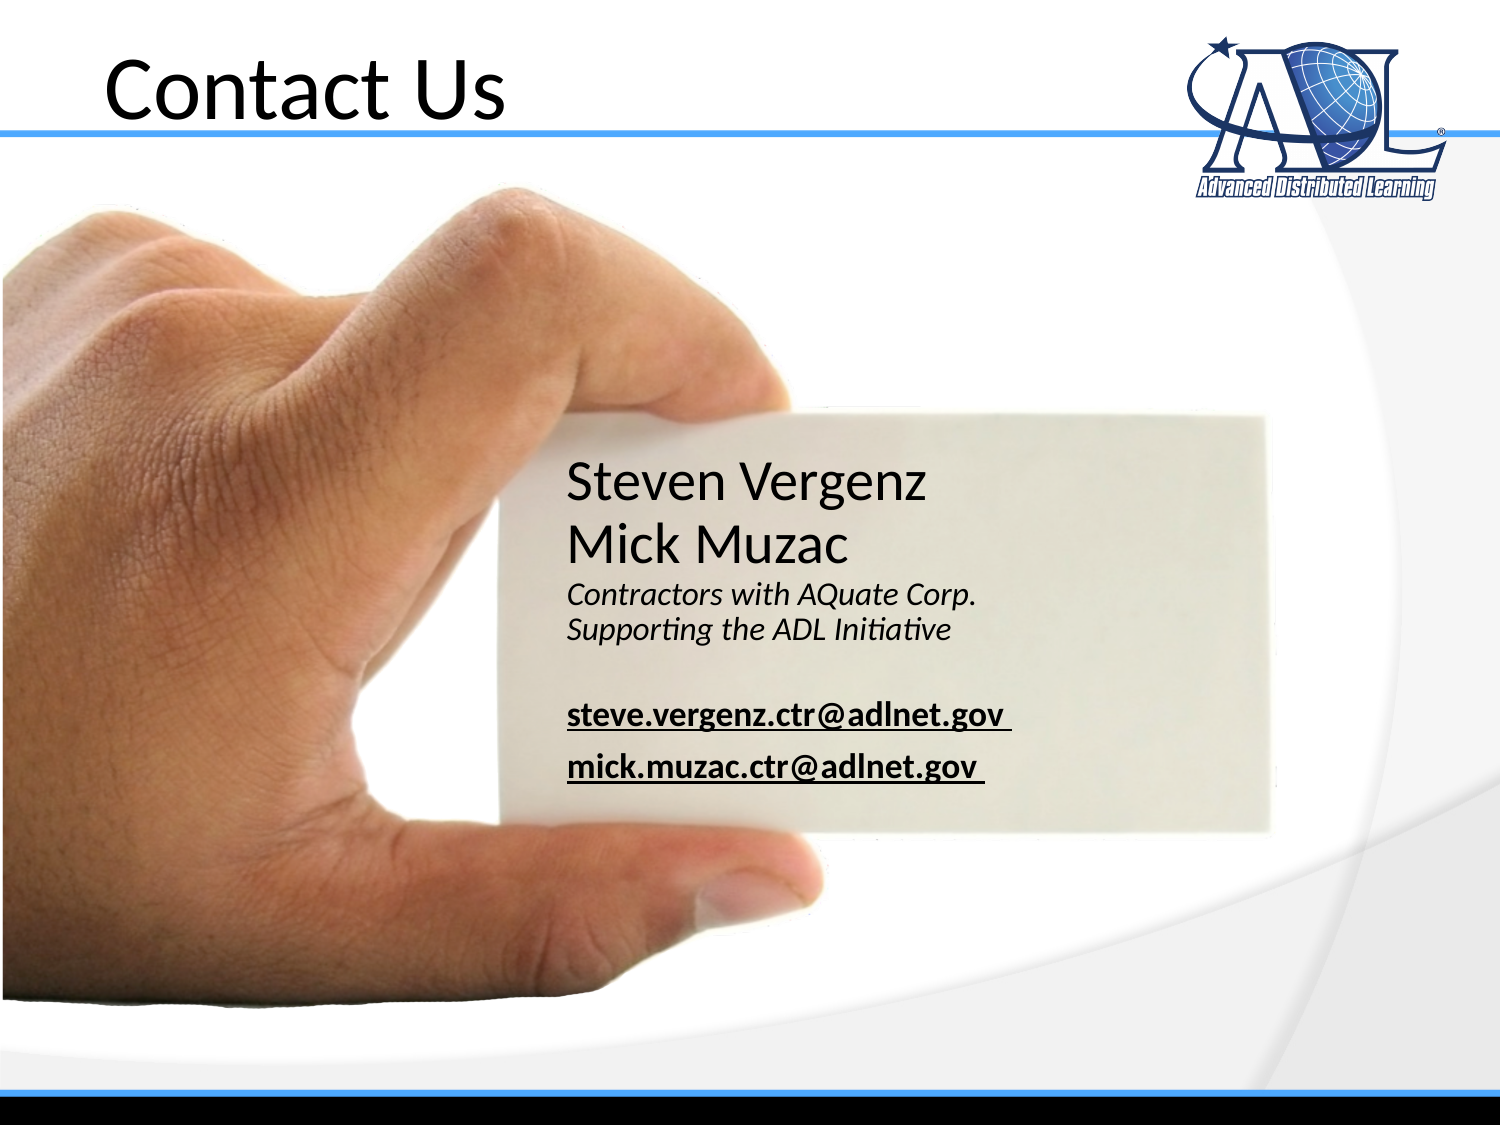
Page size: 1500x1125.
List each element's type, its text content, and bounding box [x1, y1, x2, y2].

text_box Steven Vergenz Mick Muzac [566, 450, 1192, 523]
title Contact Us [89, 20, 1417, 129]
text_box Contractors with AQuate Corp. Supporting the ADL Initiative [566, 576, 1192, 686]
text_box mick.muzac.ctr@adlnet.gov [566, 738, 1211, 792]
text_box steve.vergenz.ctr@adlnet.gov [566, 686, 1192, 738]
picture [0, 0, 1500, 1125]
